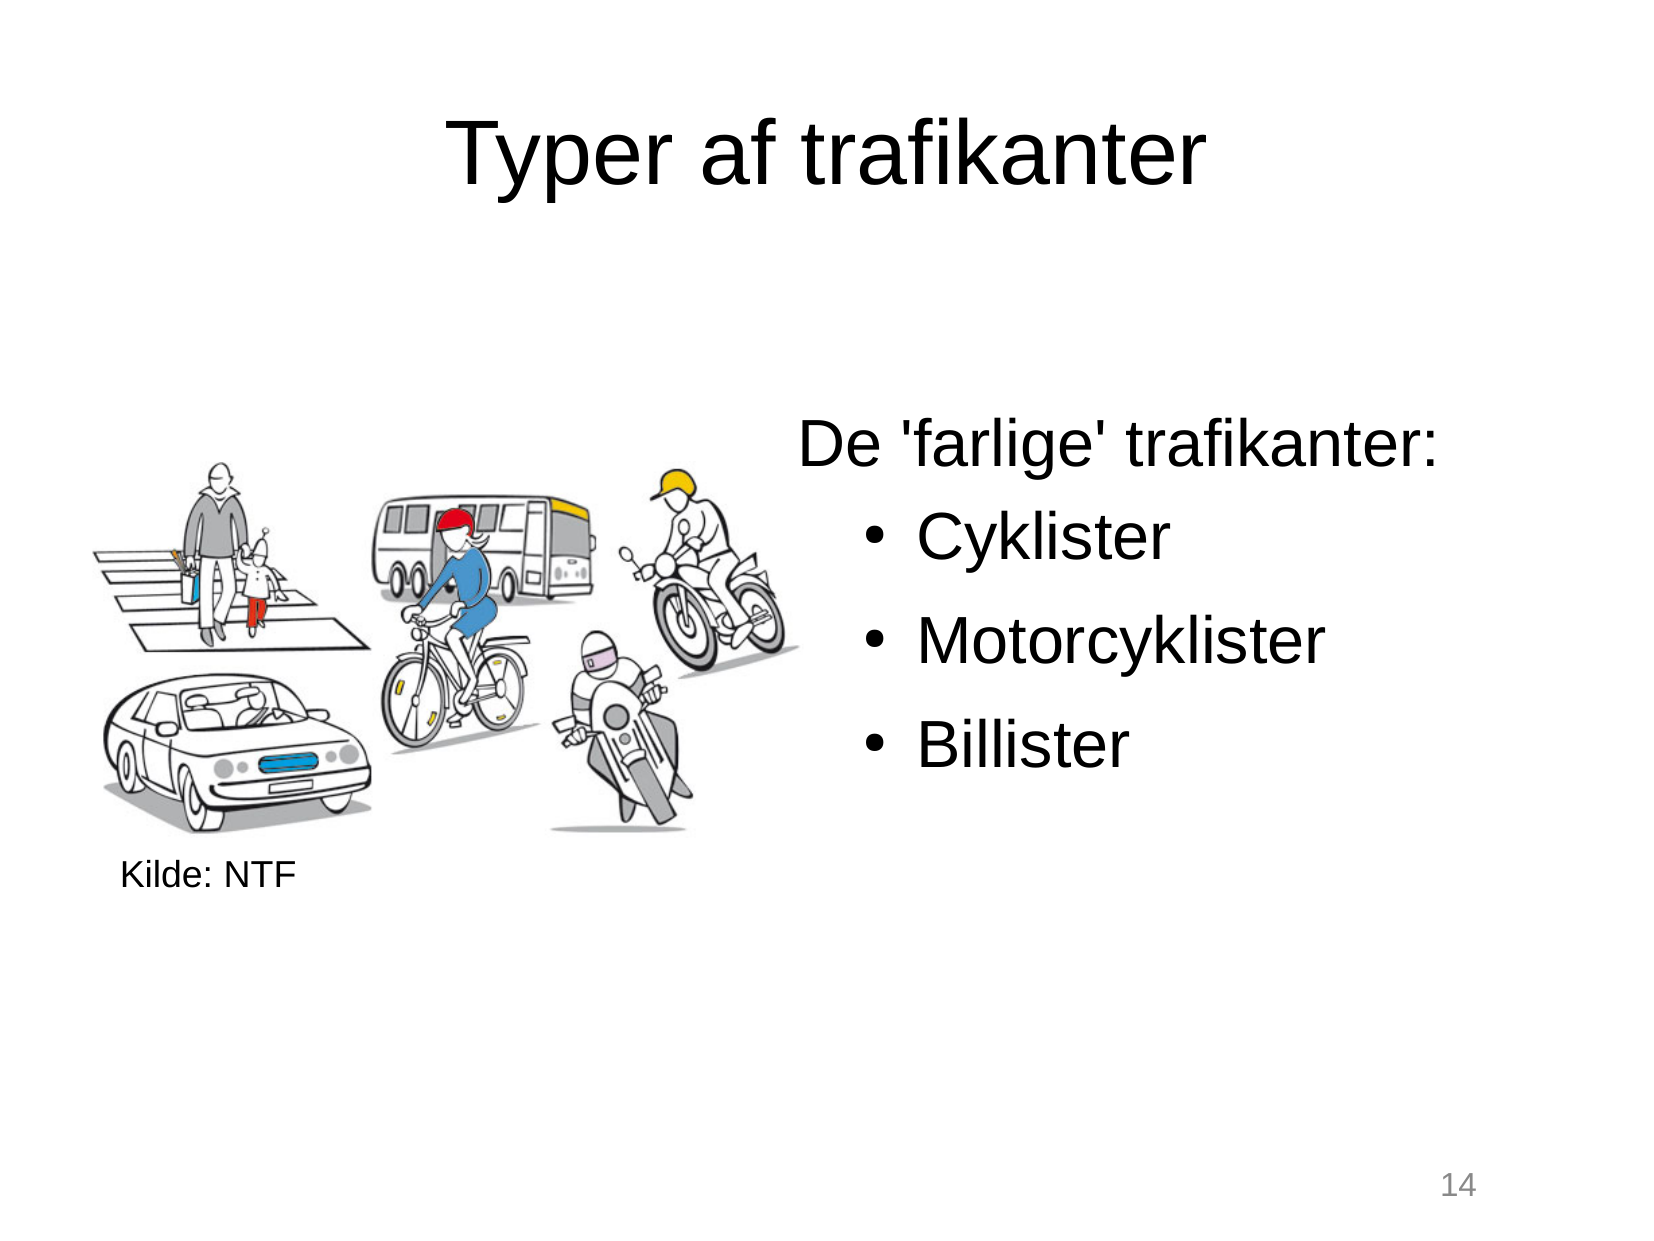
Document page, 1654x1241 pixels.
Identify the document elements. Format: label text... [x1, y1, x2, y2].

title Typer af trafikanter [82, 49, 1571, 257]
list Cyklister Motorcyklister Billister [845, 290, 1572, 1010]
text_box Kilde: NTF [105, 846, 376, 946]
text_box De 'farlige' trafikanter: [726, 405, 1471, 496]
picture [82, 461, 809, 838]
